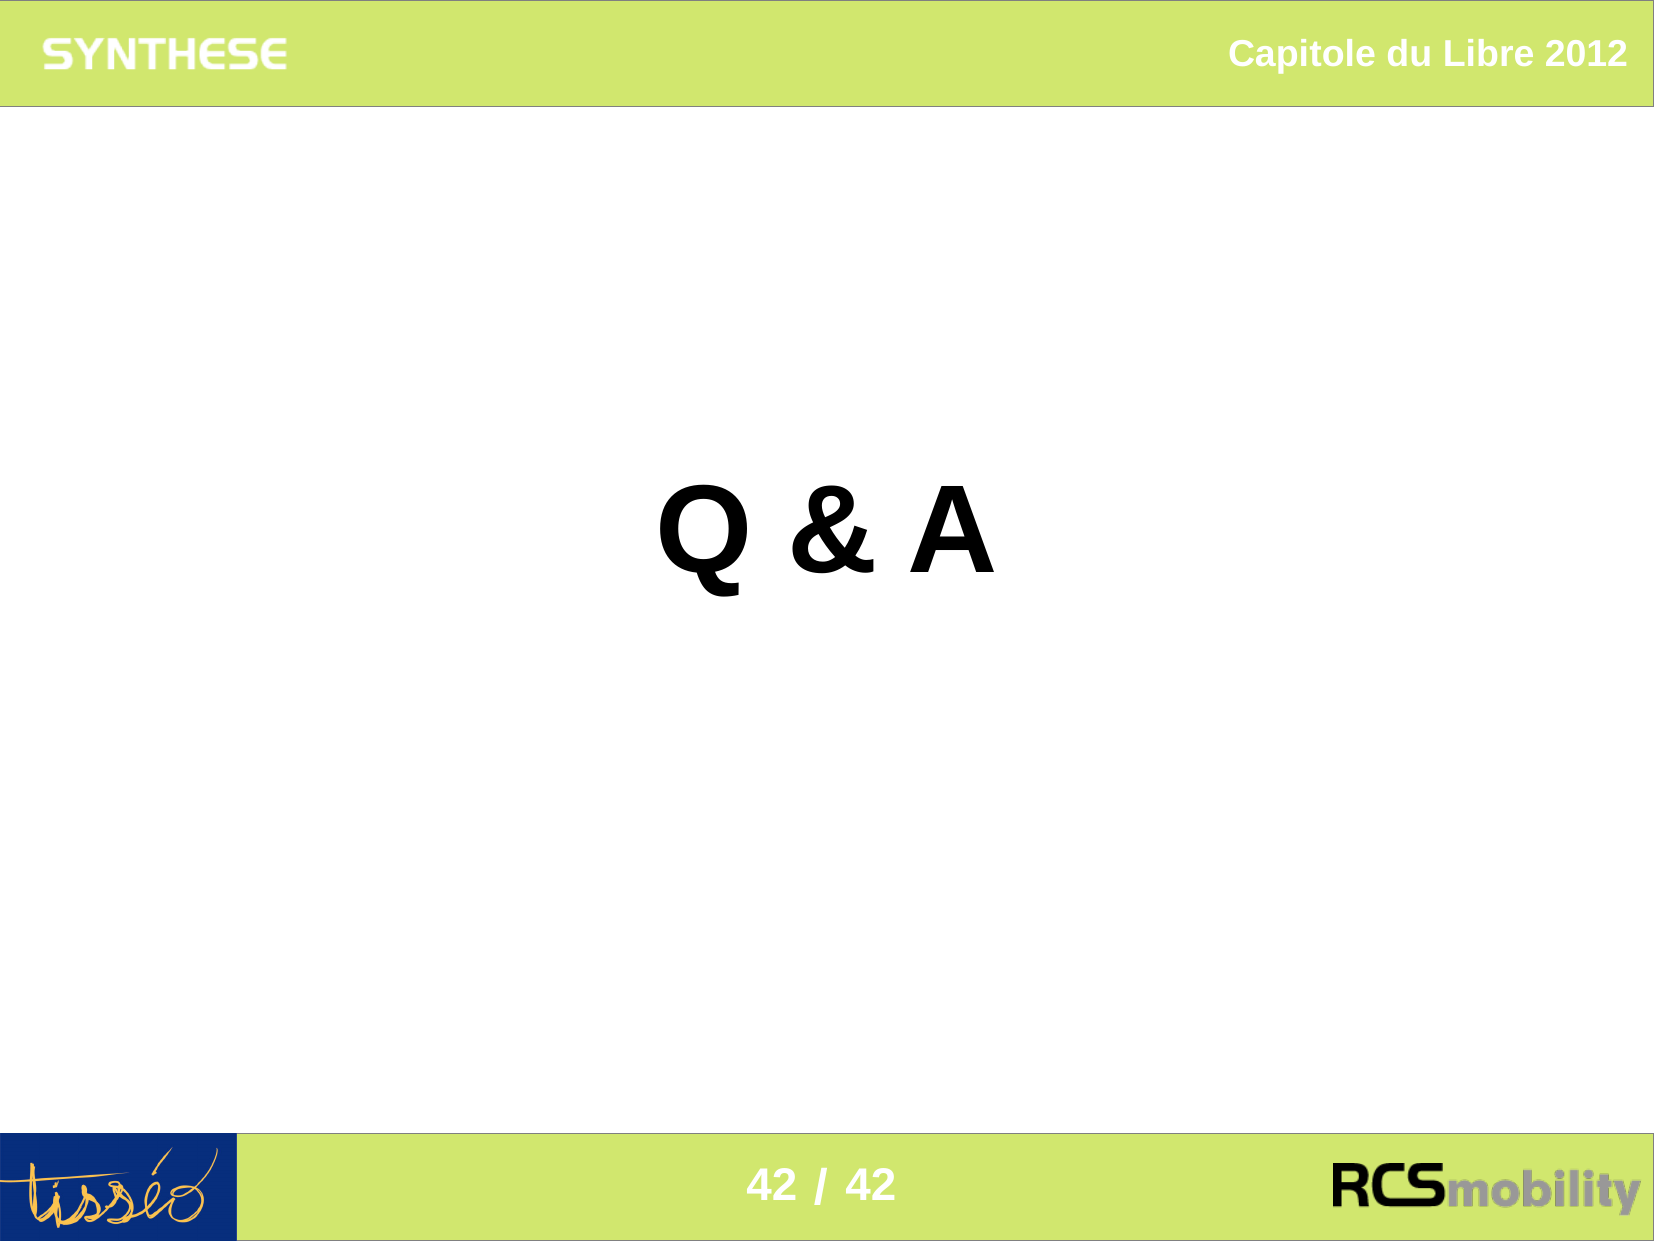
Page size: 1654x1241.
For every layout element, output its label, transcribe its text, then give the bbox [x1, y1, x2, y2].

text_box <numéro> [561, 1151, 813, 1241]
text_box 42 [830, 1151, 934, 1231]
picture [41, 35, 292, 73]
text_box / [237, 1133, 1654, 1241]
picture [1333, 1163, 1642, 1217]
subtitle Q & A [82, 49, 1571, 1010]
text_box Capitole du Libre 2012 [0, 0, 1654, 107]
picture [0, 1133, 237, 1241]
